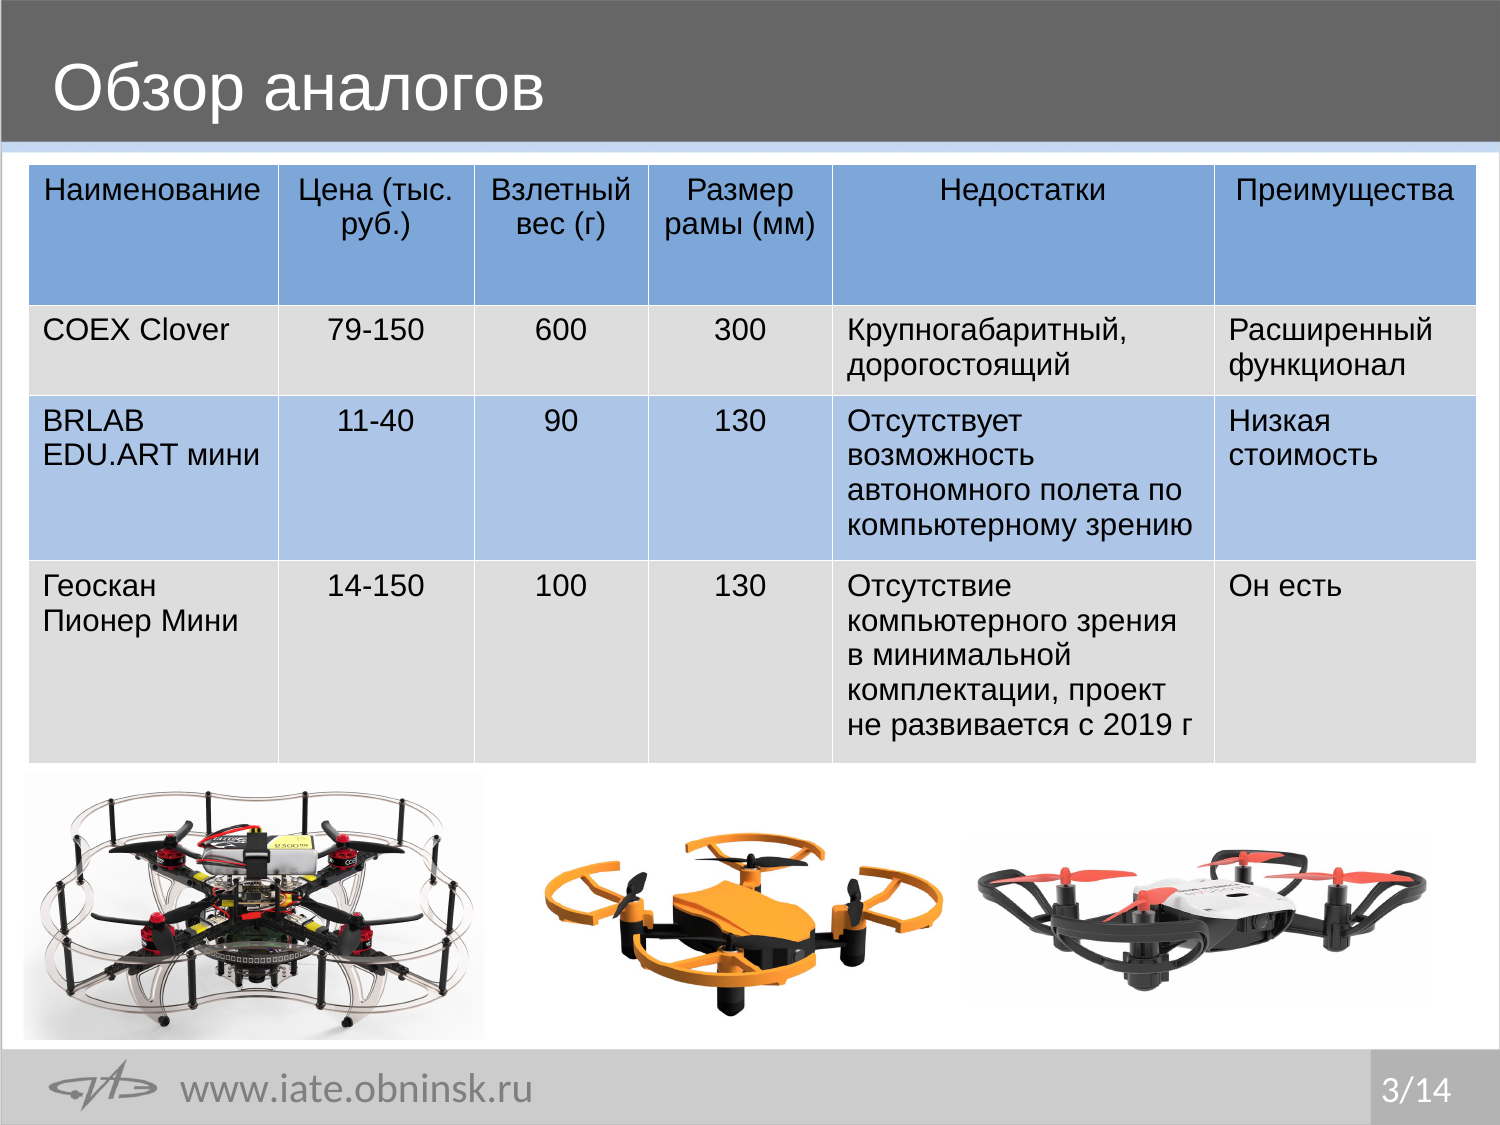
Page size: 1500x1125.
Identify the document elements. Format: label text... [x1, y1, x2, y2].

table_cell COEX Clover [29, 306, 278, 395]
picture [0, 0, 1500, 1125]
table_cell 130 [649, 396, 832, 560]
table_header Размер рамы (мм) [649, 165, 832, 305]
table_cell 79-150 [279, 306, 474, 395]
table_cell Расширенный функционал [1215, 306, 1476, 395]
table_cell 600 [475, 306, 648, 395]
table_cell 14-150 [279, 561, 474, 763]
table_cell Крупногабаритный, дорогостоящий [833, 306, 1214, 395]
table_header Недостатки [833, 165, 1214, 305]
table_cell BRLAB EDU.ART мини [29, 396, 278, 560]
table_header Цена (тыс. руб.) [279, 165, 474, 305]
list [41, 764, 1454, 998]
table_cell Он есть [1215, 561, 1476, 763]
table_header Преимущества [1215, 165, 1476, 305]
table_header Наименование [29, 165, 278, 305]
table_cell Отсутствие компьютерного зрения в минимальной комплектации, проект не развивается с 2019 г [833, 561, 1214, 763]
table_cell Отсутствует возможность автономного полета по компьютерному зрению [833, 396, 1214, 560]
table_cell 90 [475, 396, 648, 560]
title Обзор аналогов [37, 7, 1459, 161]
table_cell 130 [649, 561, 832, 763]
table_cell 300 [649, 306, 832, 395]
table_cell Низкая стоимость [1215, 396, 1476, 560]
table_cell 100 [475, 561, 648, 763]
table_header Взлетный вес (г) [475, 165, 648, 305]
table_cell Геоскан Пионер Мини [29, 561, 278, 763]
text_box 3/14 [1116, 1057, 1467, 1118]
table_cell 11-40 [279, 396, 474, 560]
